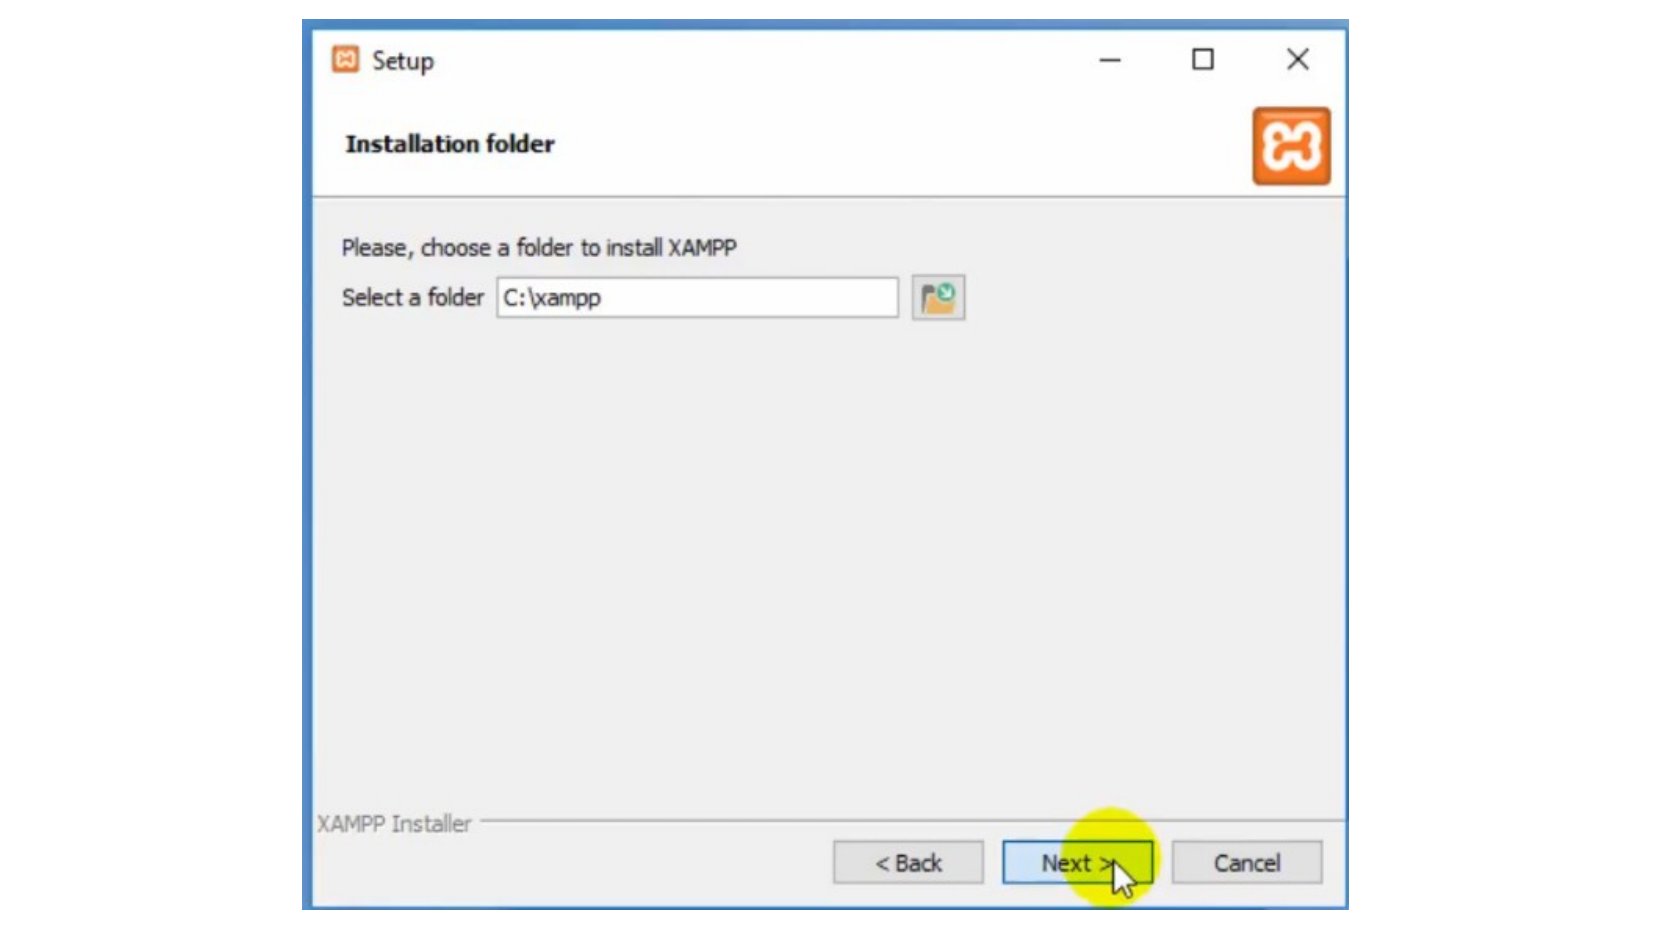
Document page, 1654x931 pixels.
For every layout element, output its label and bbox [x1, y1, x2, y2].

picture [302, 19, 1349, 910]
